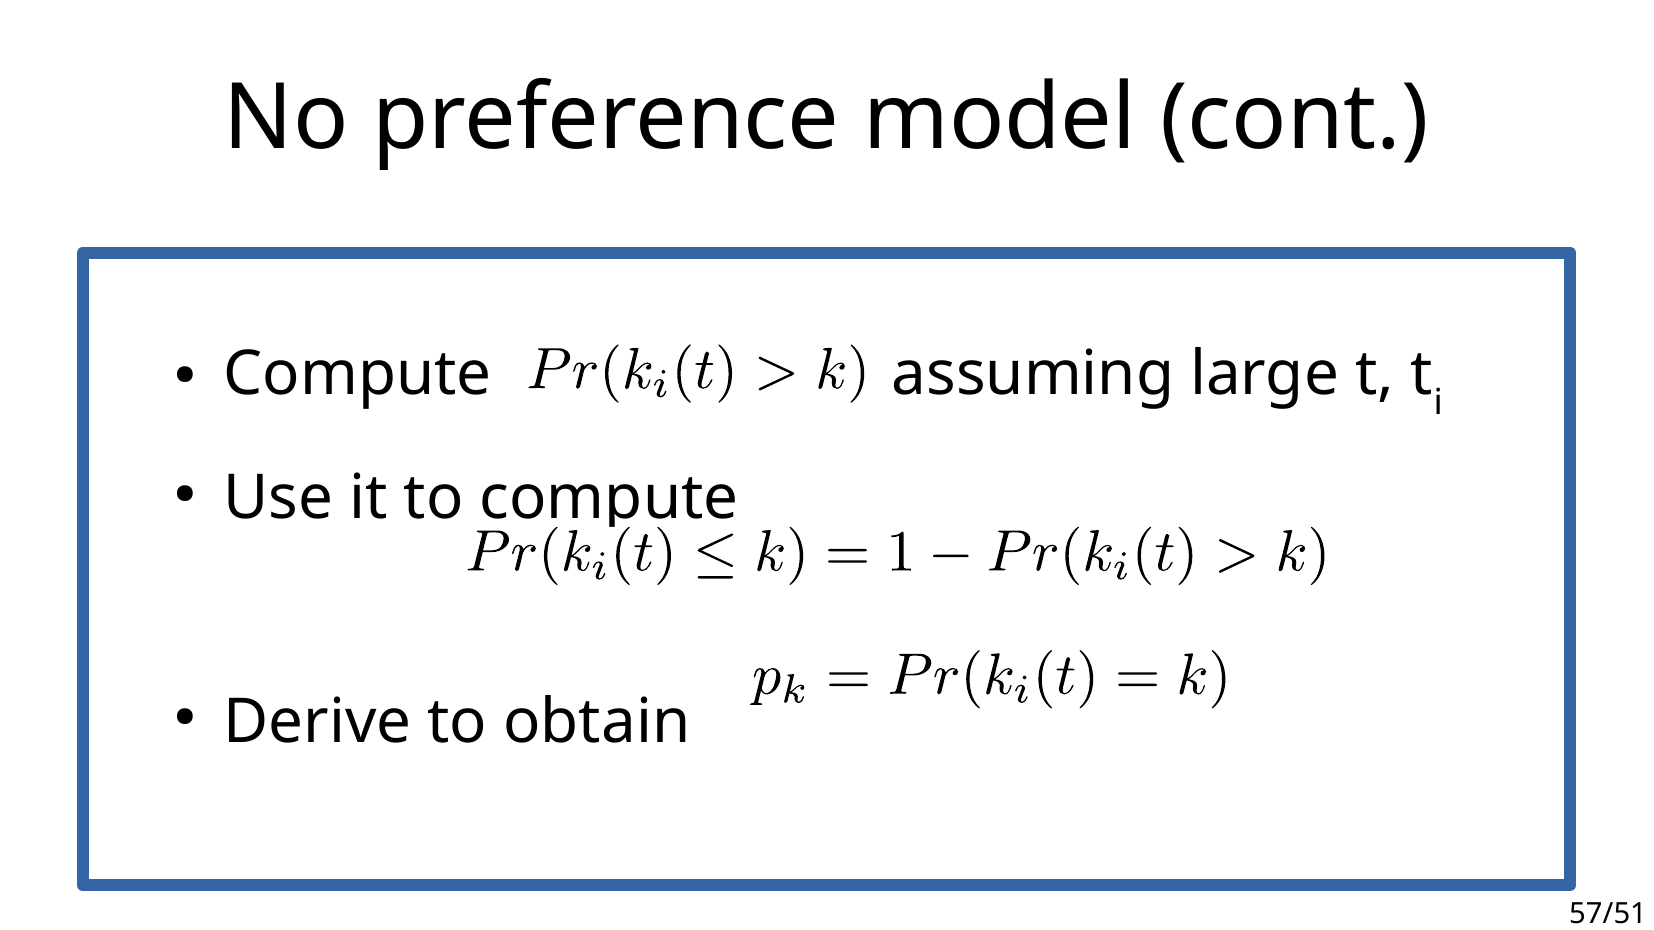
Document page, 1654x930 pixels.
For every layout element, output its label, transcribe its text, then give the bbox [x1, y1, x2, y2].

title No preference model (cont.) [82, 1, 1571, 225]
text_box [465, 526, 1331, 586]
list Compute assuming large t, ti Use it to compute Derive to obtain [82, 252, 1571, 886]
text_box [526, 344, 871, 403]
text_box [750, 650, 1232, 709]
